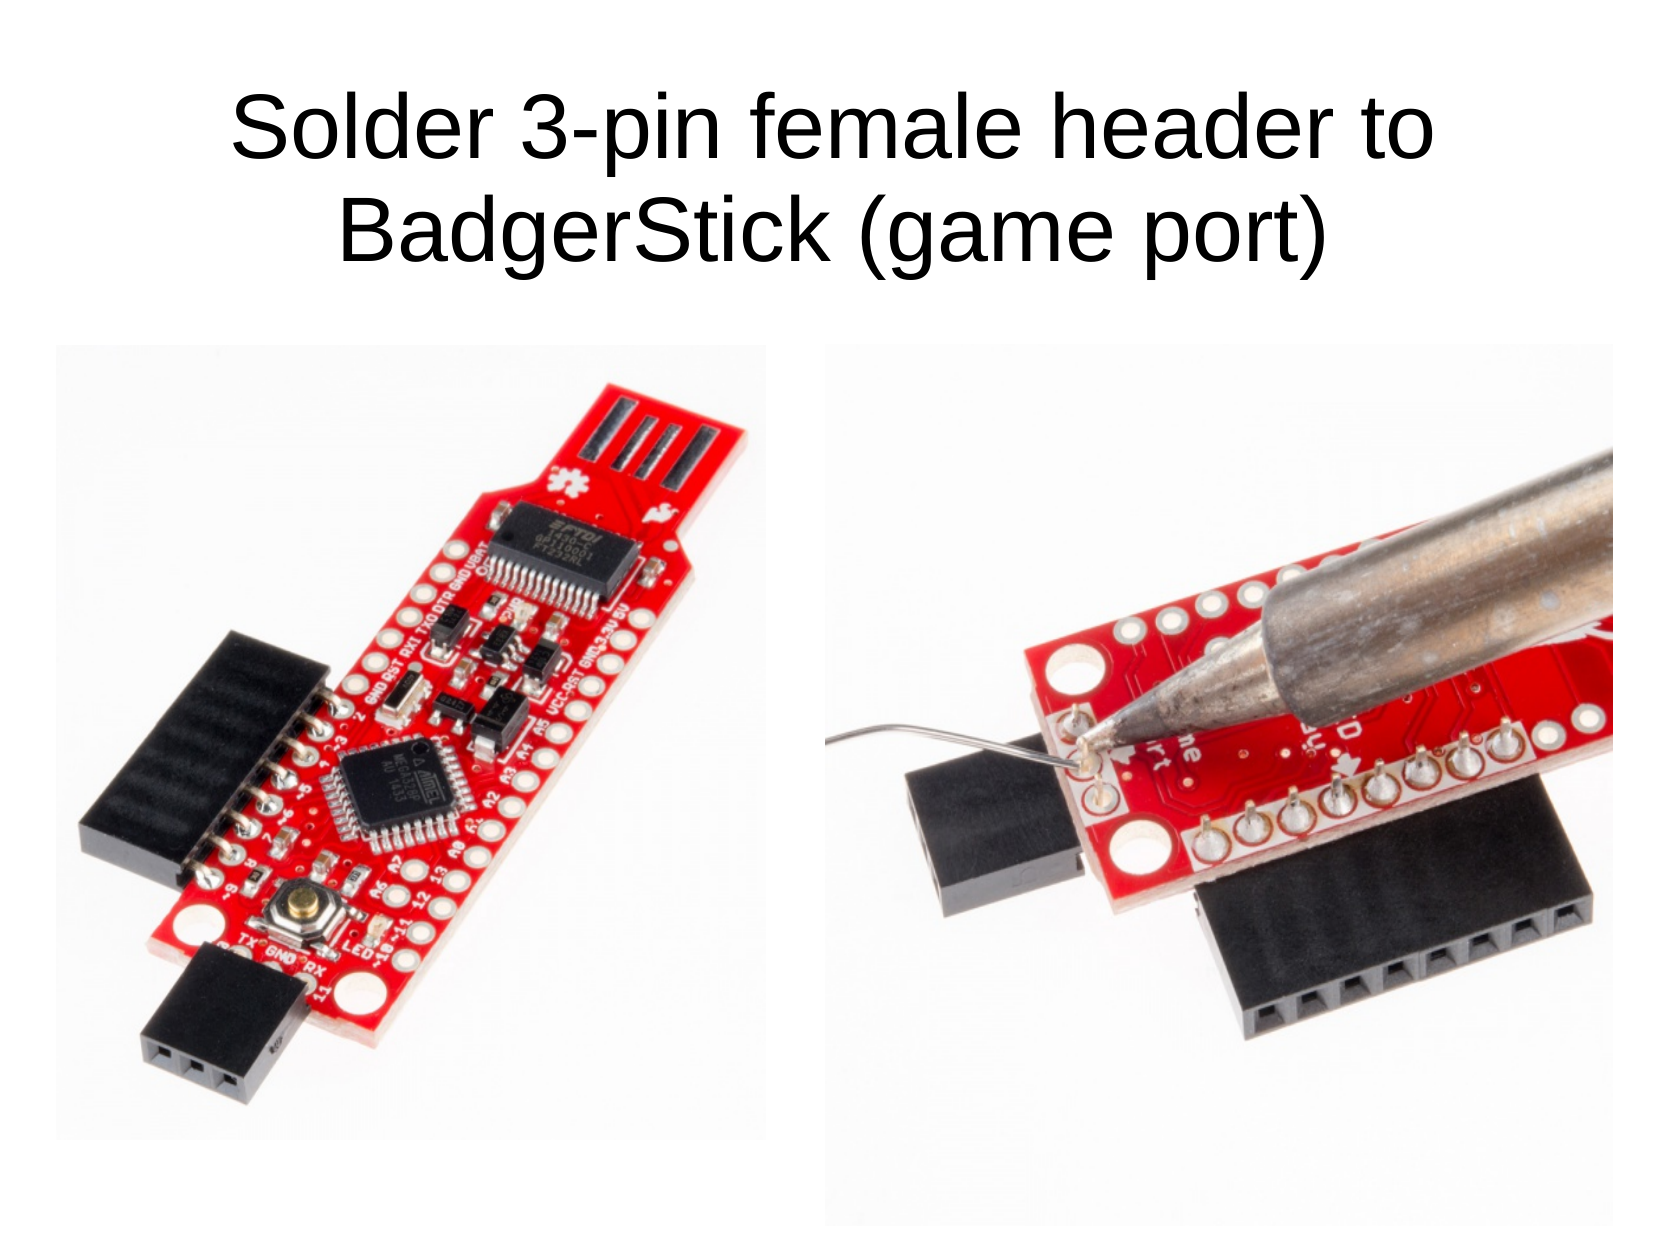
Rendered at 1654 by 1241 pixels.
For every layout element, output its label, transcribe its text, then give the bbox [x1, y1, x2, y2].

picture [825, 344, 1613, 1226]
title Solder 3-pin female header to BadgerStick (game port) [90, 75, 1579, 283]
picture [56, 345, 766, 1141]
